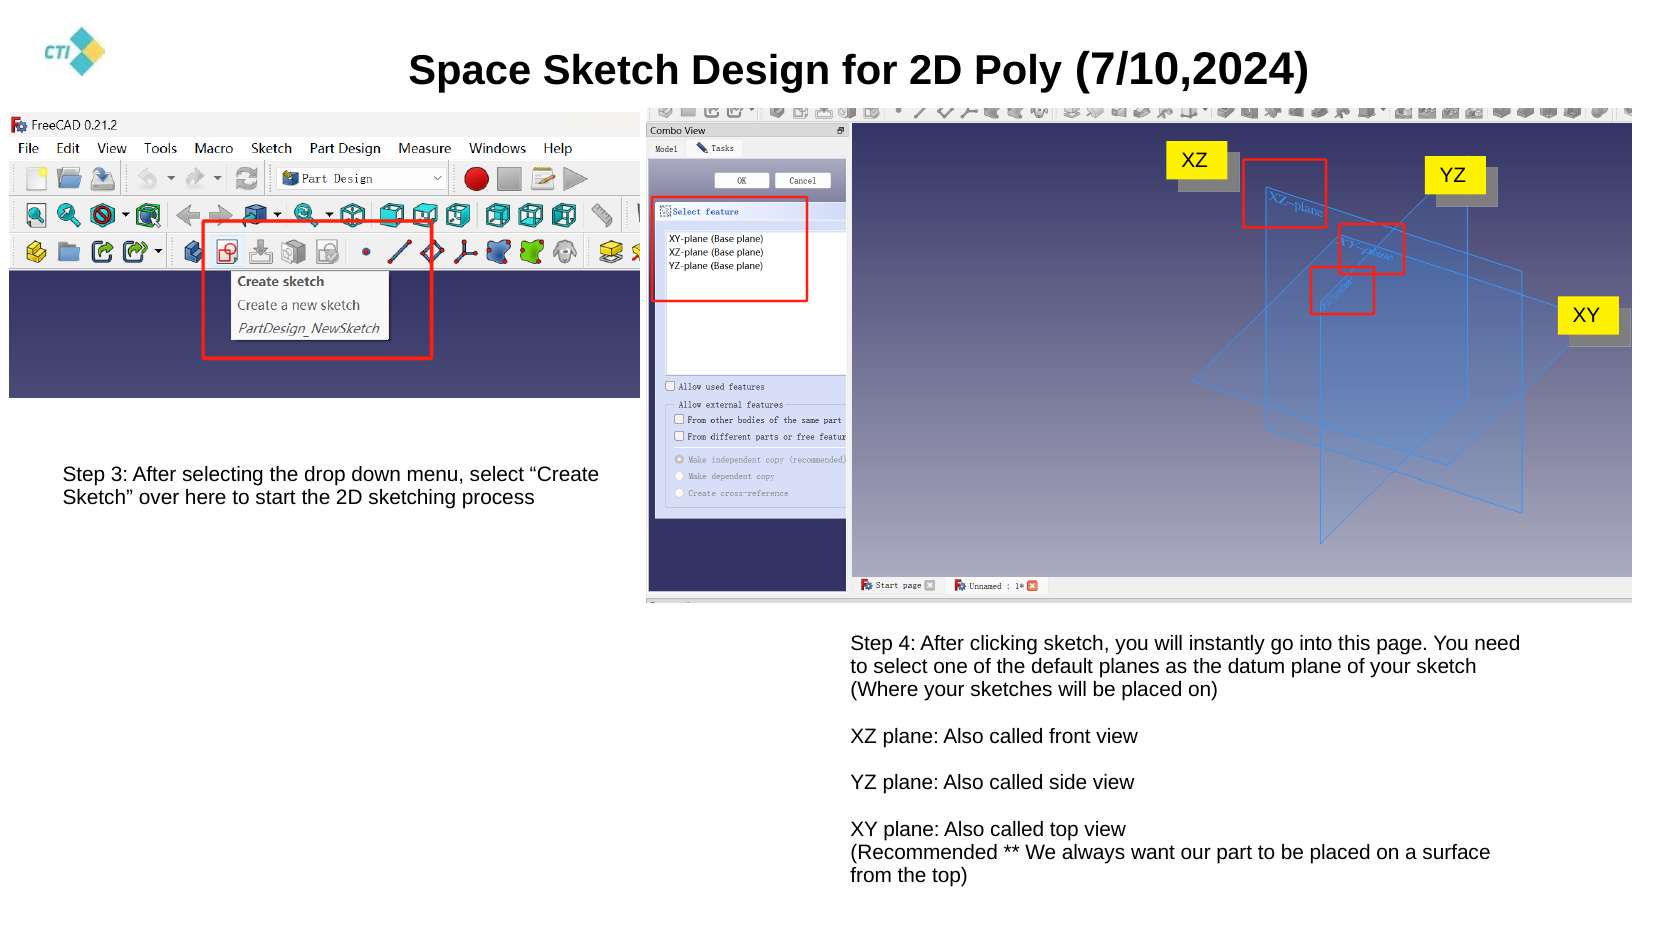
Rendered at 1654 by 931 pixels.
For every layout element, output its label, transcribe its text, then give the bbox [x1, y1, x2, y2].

text_box XY [1557, 296, 1619, 335]
title Space Sketch Design for 2D Poly (7/10,2024) [127, 0, 1616, 147]
text_box XZ [1166, 141, 1228, 180]
picture [45, 18, 105, 76]
picture [646, 108, 1632, 603]
text_box Step 3: After selecting the drop down menu, select “Create Sketch” over here to start the 2D sketching process [48, 455, 616, 541]
text_box YZ [1424, 156, 1486, 195]
text_box Step 4: After clicking sketch, you will instantly go into this page. You need to select one of the default planes as the datum plane of your sketch (Where your sketches will be placed on) XZ plane: Also called front view YZ plane: Also called side view XY plane: Also called top view (Recommended ** We always want our part to be placed on a surface from the top) [835, 623, 1539, 911]
text_box New [1502, 28, 1654, 157]
picture [9, 112, 640, 398]
